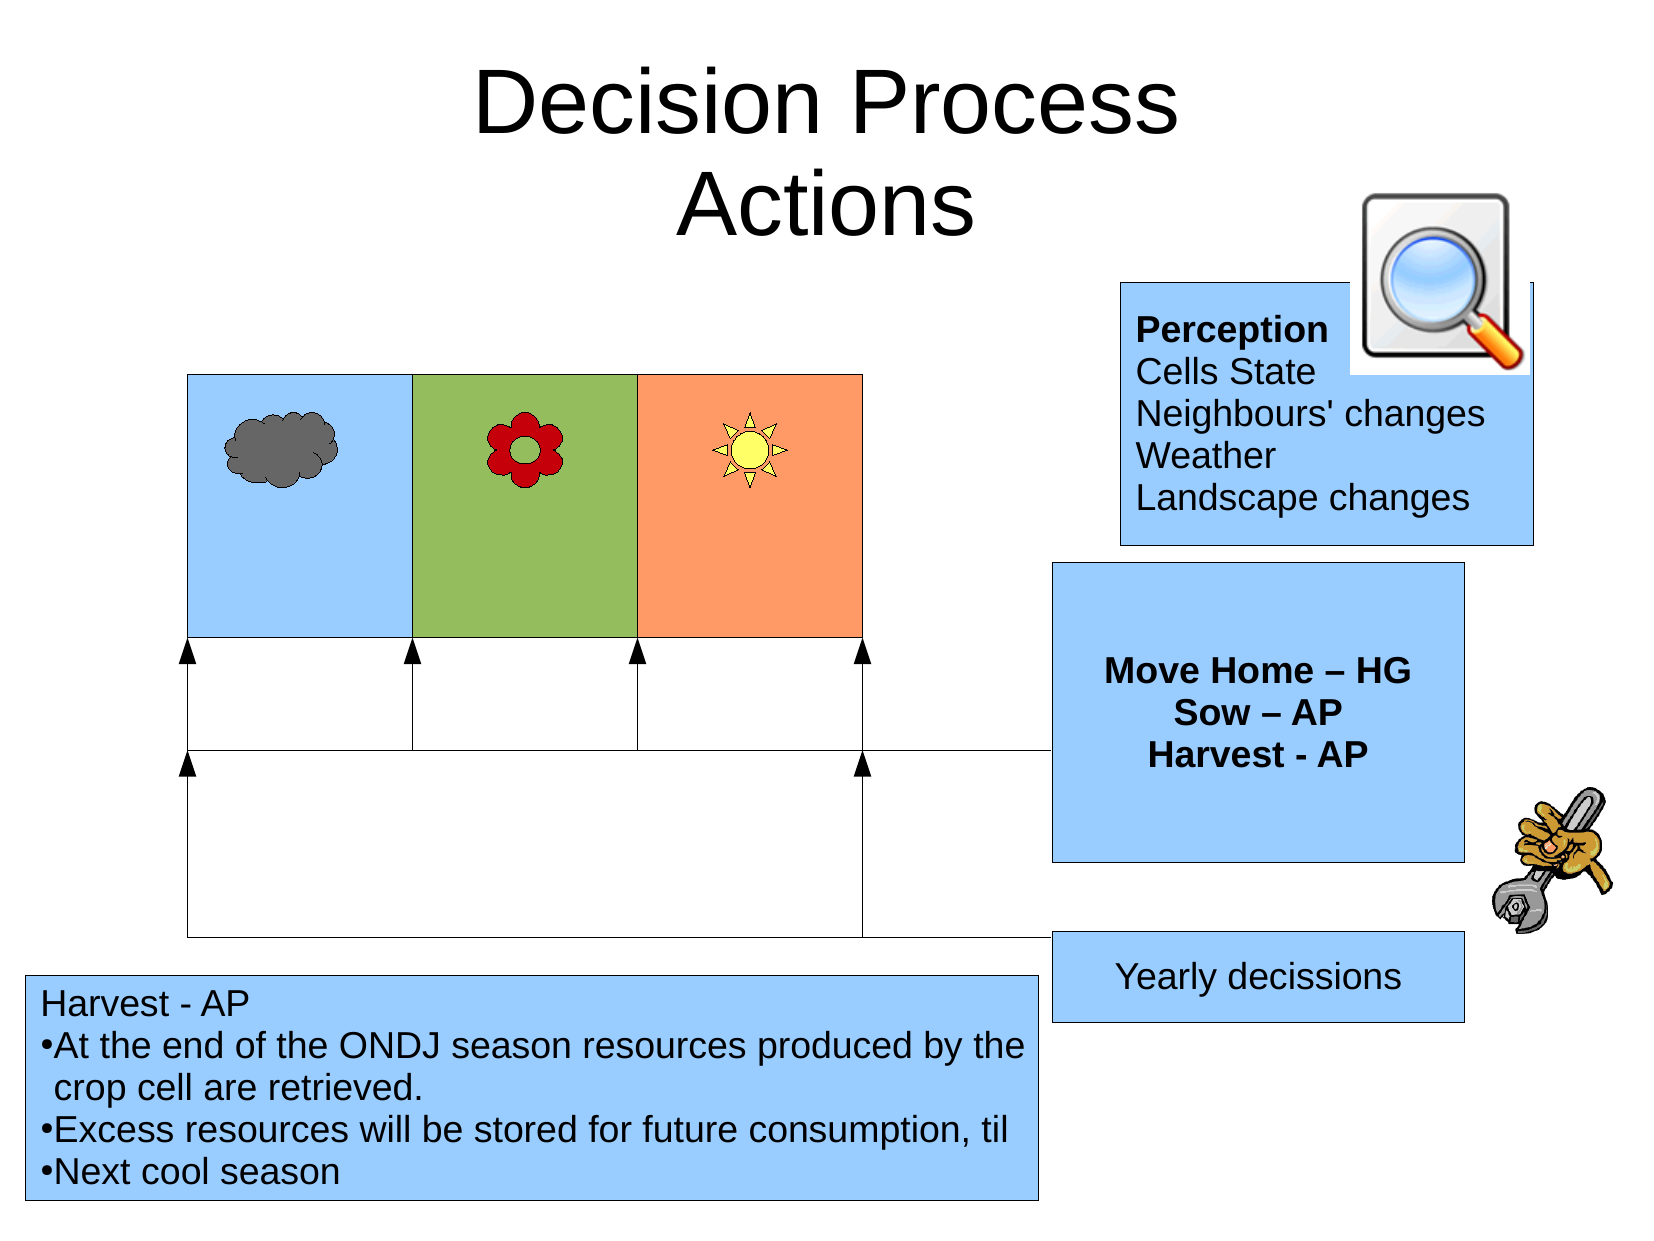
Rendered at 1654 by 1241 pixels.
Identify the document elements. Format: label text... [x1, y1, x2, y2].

text_box Harvest - AP At the end of the ONDJ season resources produced by the crop cell are retrieved. Excess resources will be stored for future consumption, til Next cool season [25, 975, 1039, 1201]
text_box [187, 374, 863, 638]
title Decision Process Actions [82, 49, 1571, 257]
picture [1350, 181, 1530, 376]
text_box Yearly decissions [1052, 931, 1465, 1023]
text_box Perception Cells State Neighbours' changes Weather Landscape changes [1120, 282, 1534, 546]
picture [1492, 787, 1613, 934]
text_box Move Home – HG Sow – AP Harvest - AP [1052, 562, 1465, 863]
